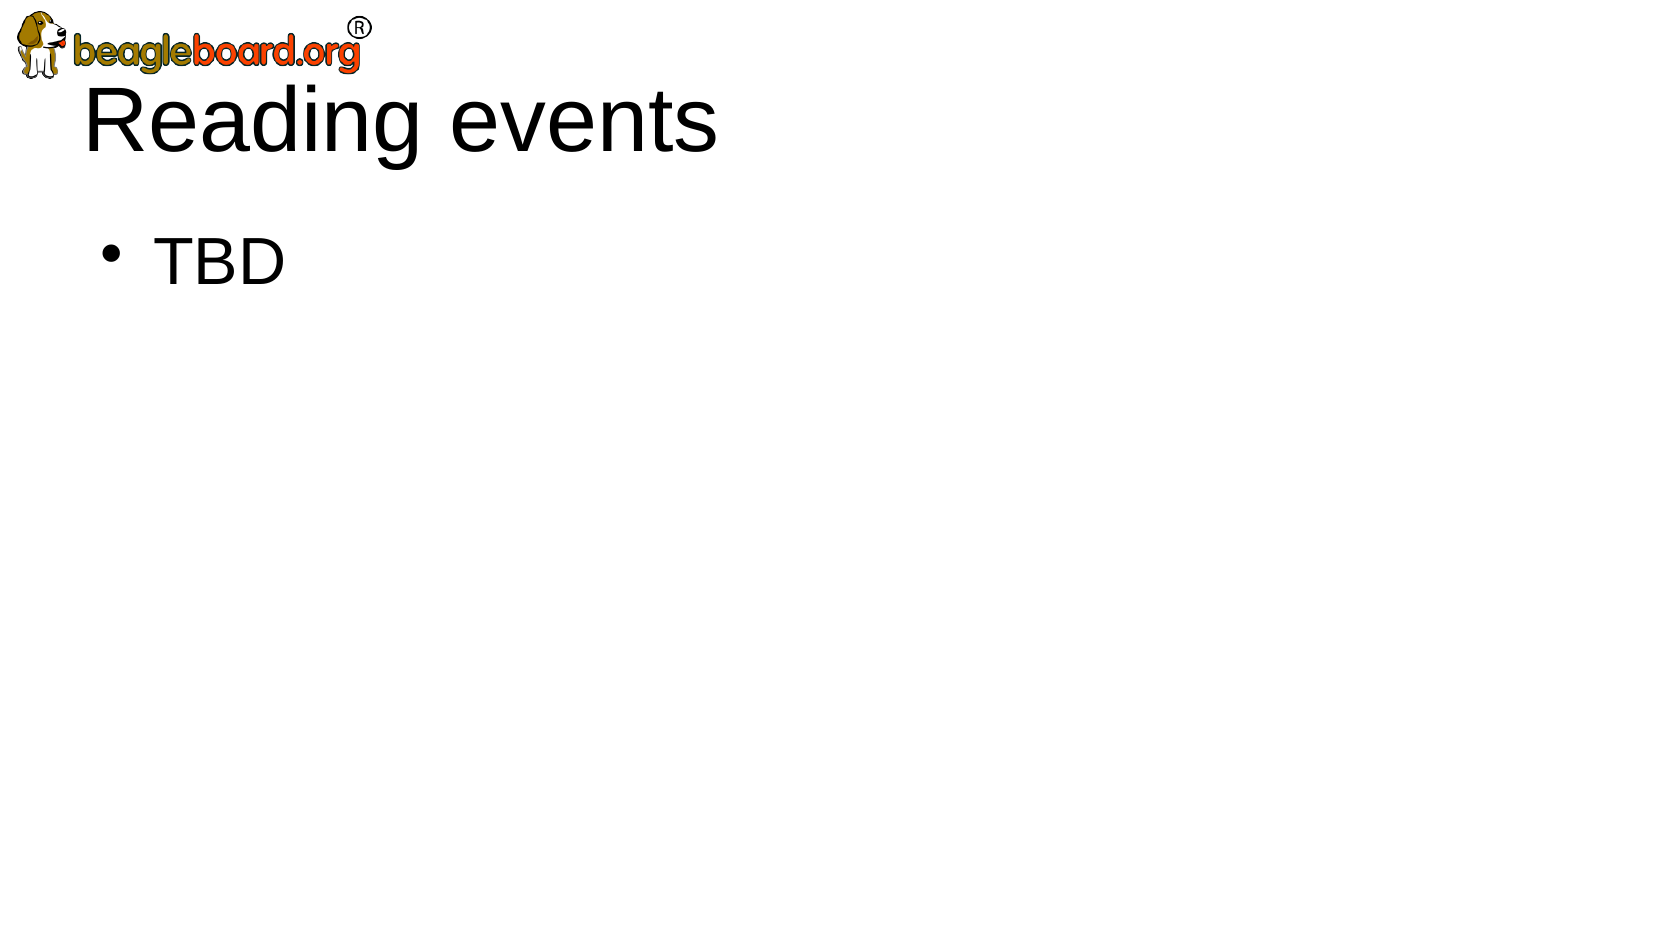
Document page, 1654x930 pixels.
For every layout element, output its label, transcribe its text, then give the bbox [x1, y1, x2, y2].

text_box Reading events [82, 37, 1571, 193]
text_box TBD [82, 217, 1571, 757]
picture [17, 11, 372, 79]
